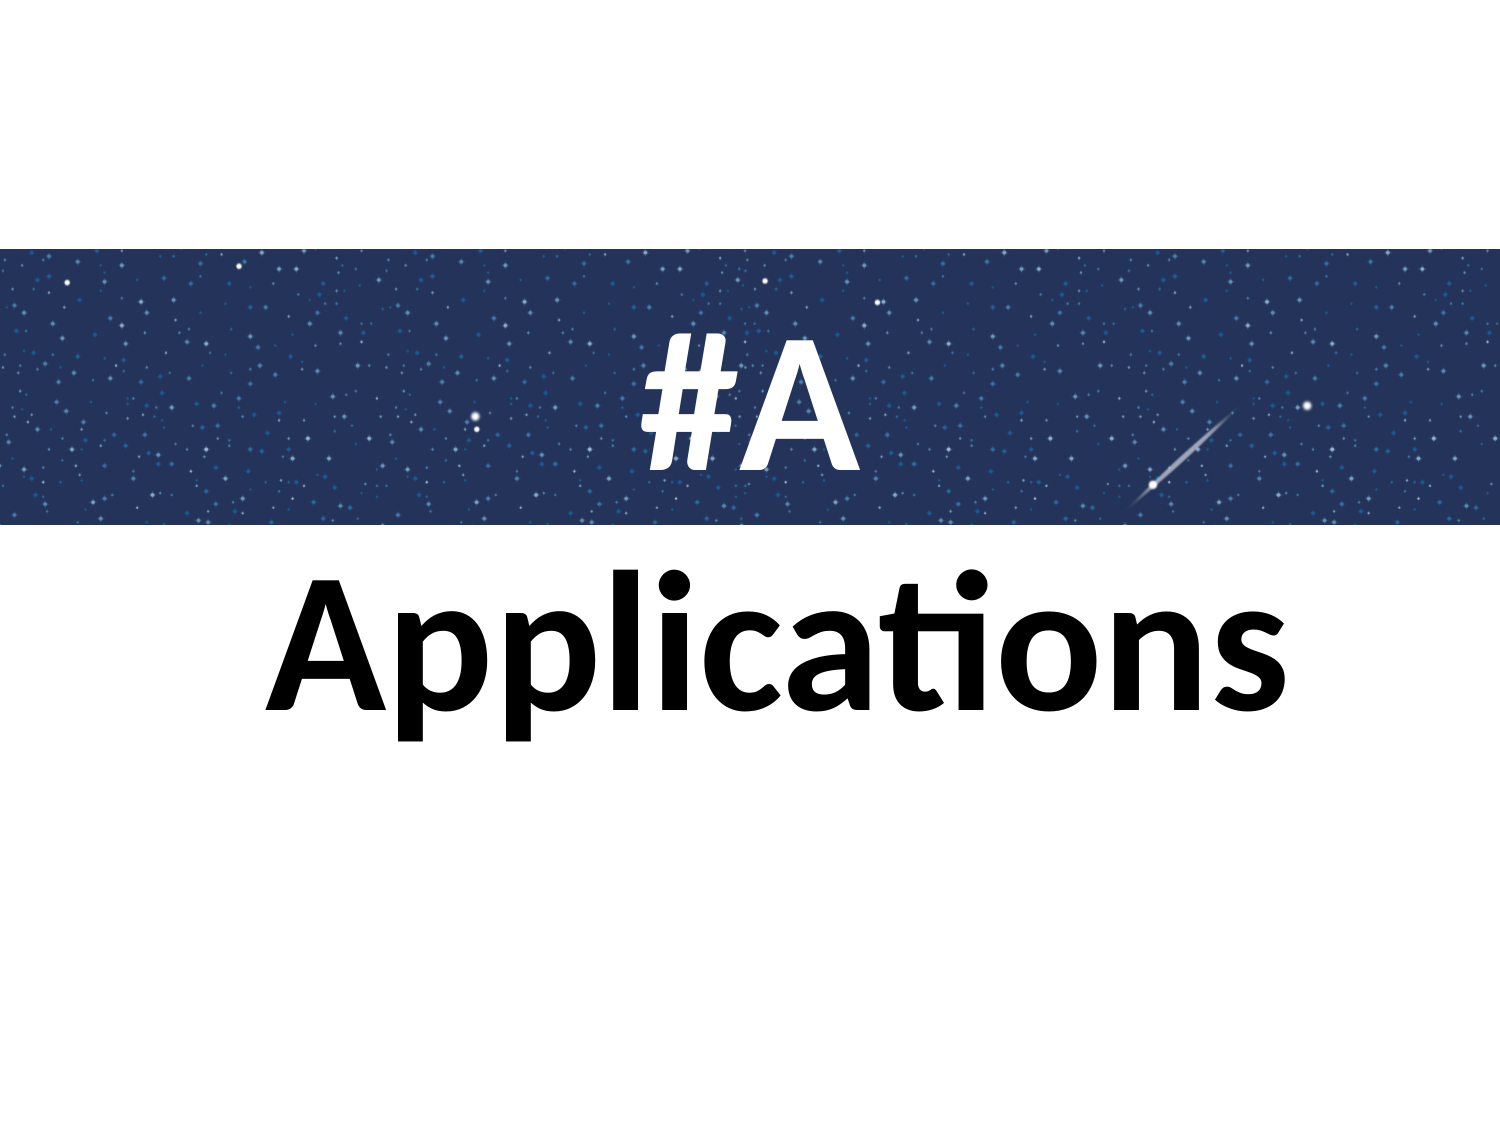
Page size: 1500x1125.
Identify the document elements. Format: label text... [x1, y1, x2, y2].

list #A Applications [75, 262, 1425, 1005]
picture [0, 249, 1500, 525]
